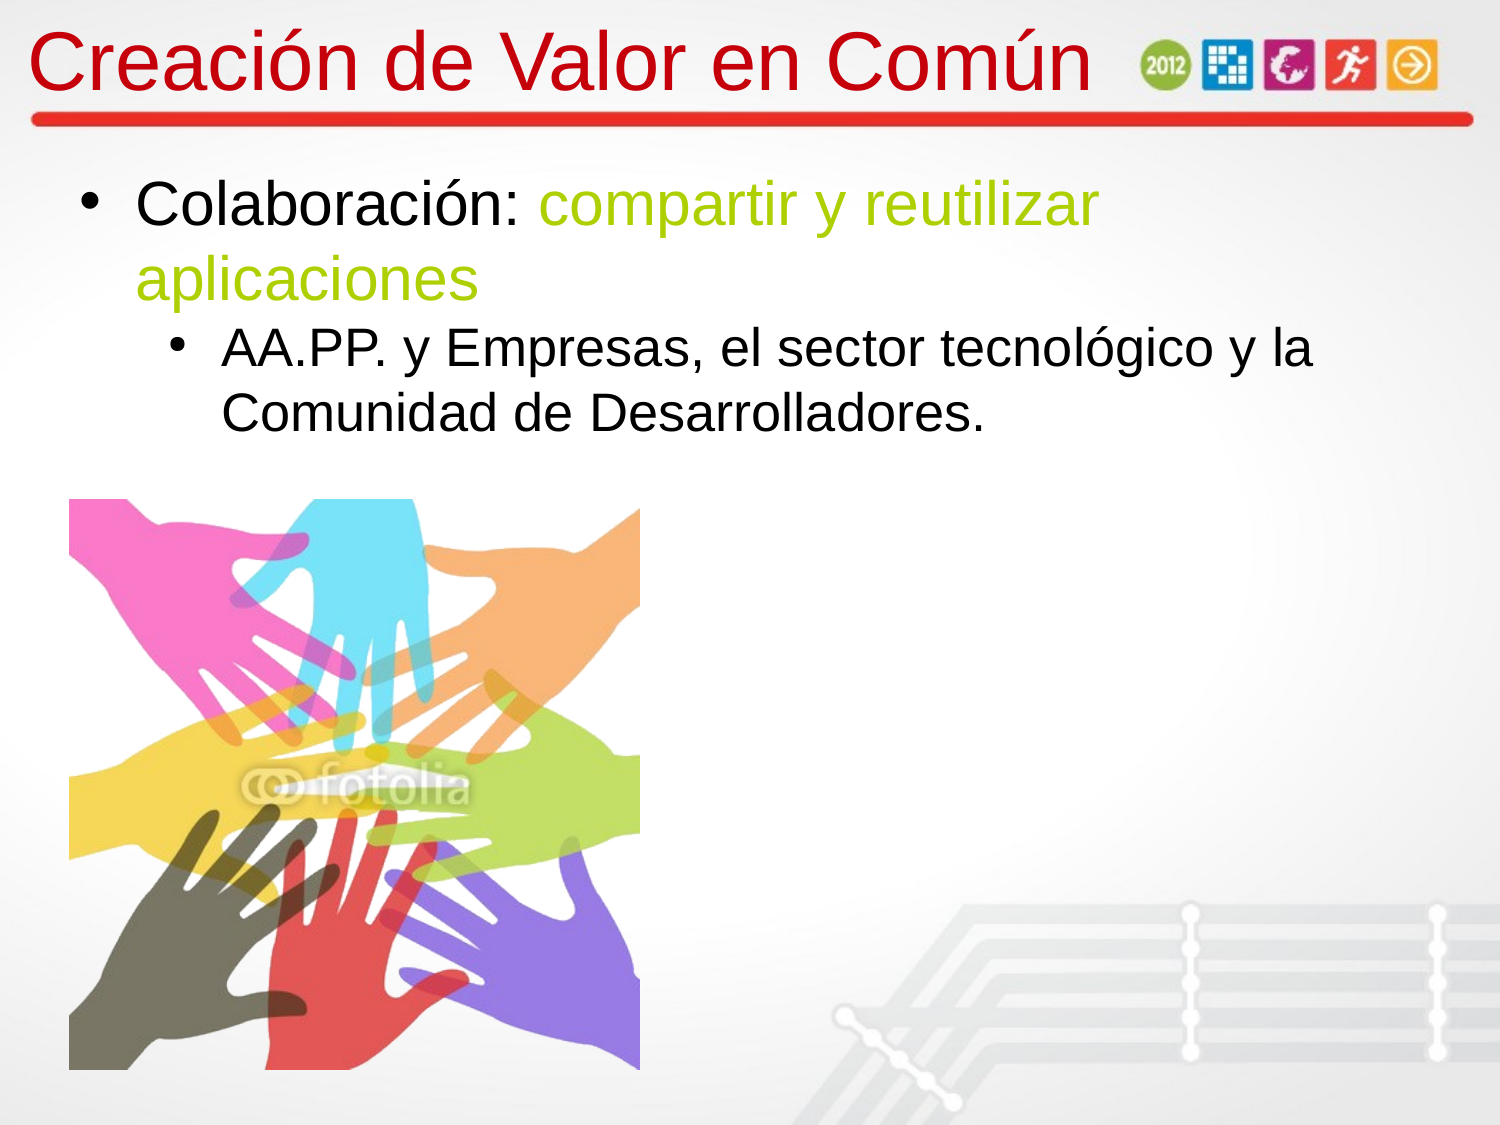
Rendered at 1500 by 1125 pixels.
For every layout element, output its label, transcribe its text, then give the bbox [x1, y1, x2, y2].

picture [1238, 55, 1247, 85]
title Creación de Valor en Común [12, 0, 1238, 121]
list Colaboración: compartir y reutilizar aplicaciones AA.PP. y Empresas, el sector tecnológico y la Comunidad de Desarrolladores. [64, 147, 1465, 638]
picture [0, 0, 1500, 1125]
